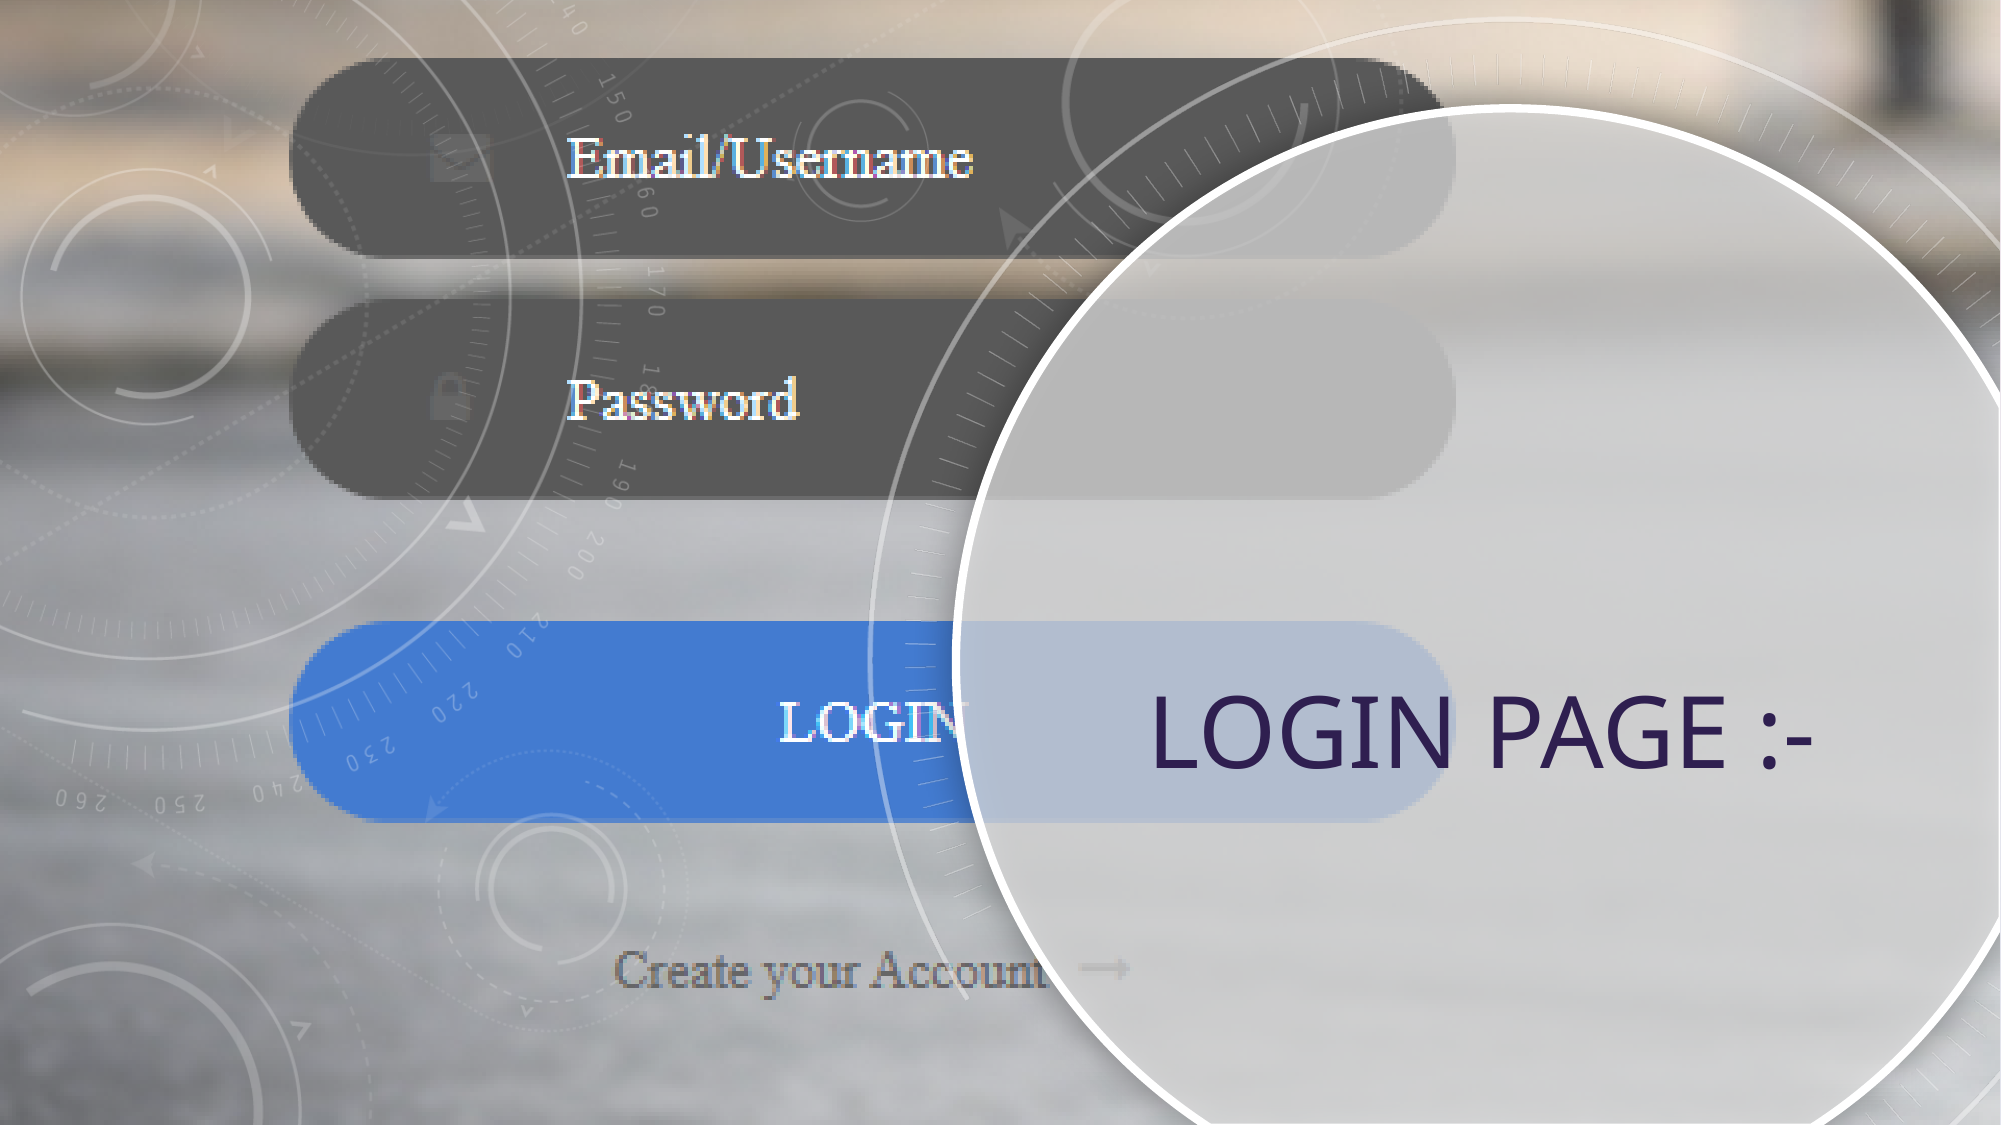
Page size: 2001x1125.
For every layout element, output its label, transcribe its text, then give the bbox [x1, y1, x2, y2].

text_box [955, 108, 2000, 1125]
picture [0, 0, 2001, 1125]
text_box Login page :- [1090, 333, 1831, 796]
